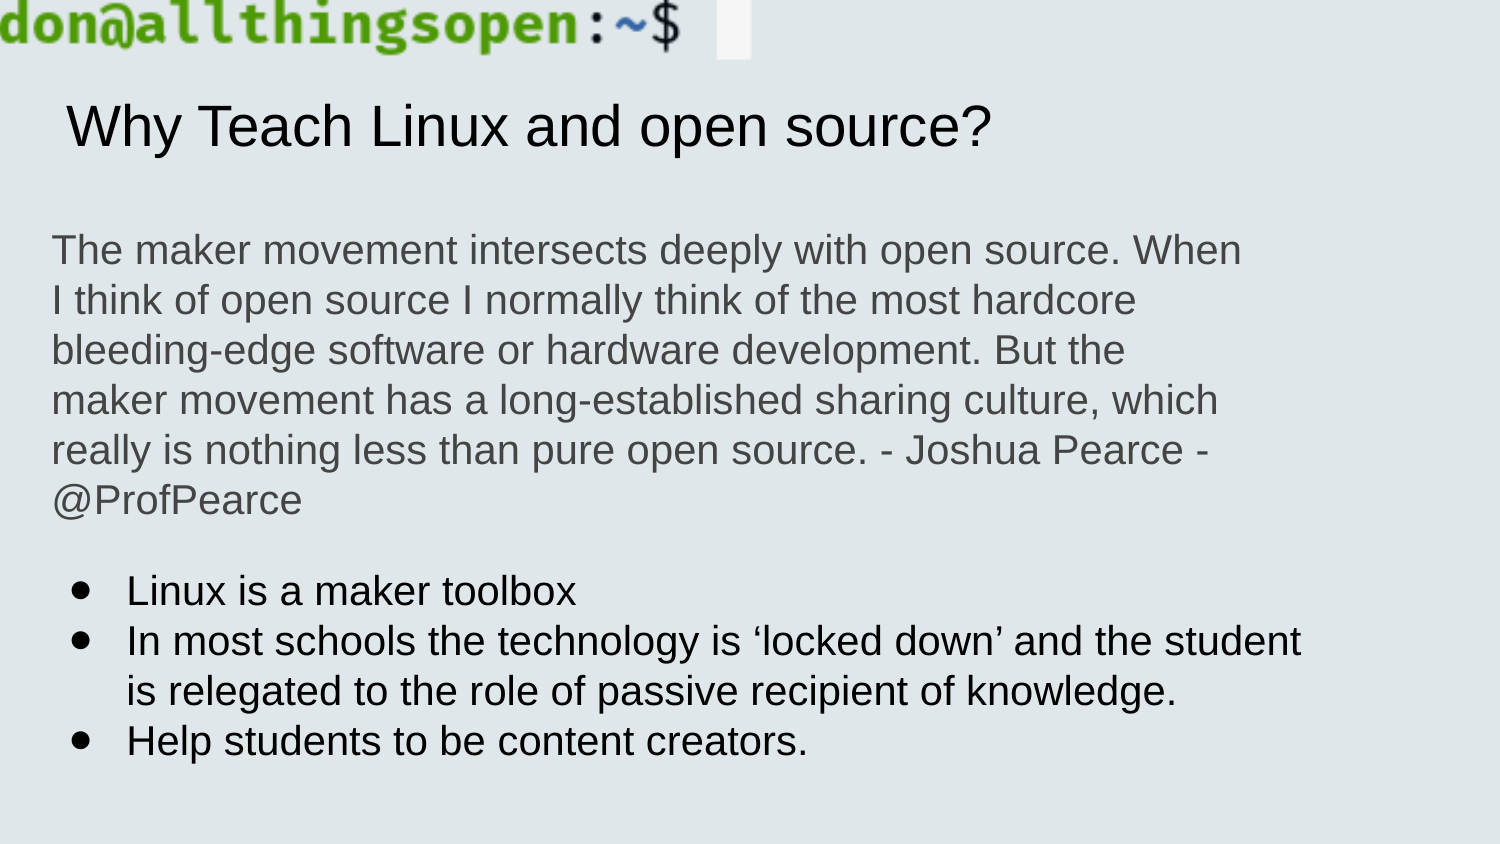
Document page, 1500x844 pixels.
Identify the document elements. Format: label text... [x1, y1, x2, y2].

text_box Linux is a maker toolbox In most schools the technology is ‘locked down’ and the student is relegated to the role of passive recipient of knowledge. Help students to be content creators. [36, 548, 1354, 708]
picture [0, 0, 1500, 844]
text_box The maker movement intersects deeply with open source. When I think of open source I normally think of the most hardcore bleeding-edge software or hardware development. But the maker movement has a long-established sharing culture, which really is nothing less than pure open source. - Joshua Pearce - @ProfPearce [36, 207, 1265, 483]
title Why Teach Linux and open source? [51, 72, 1449, 167]
